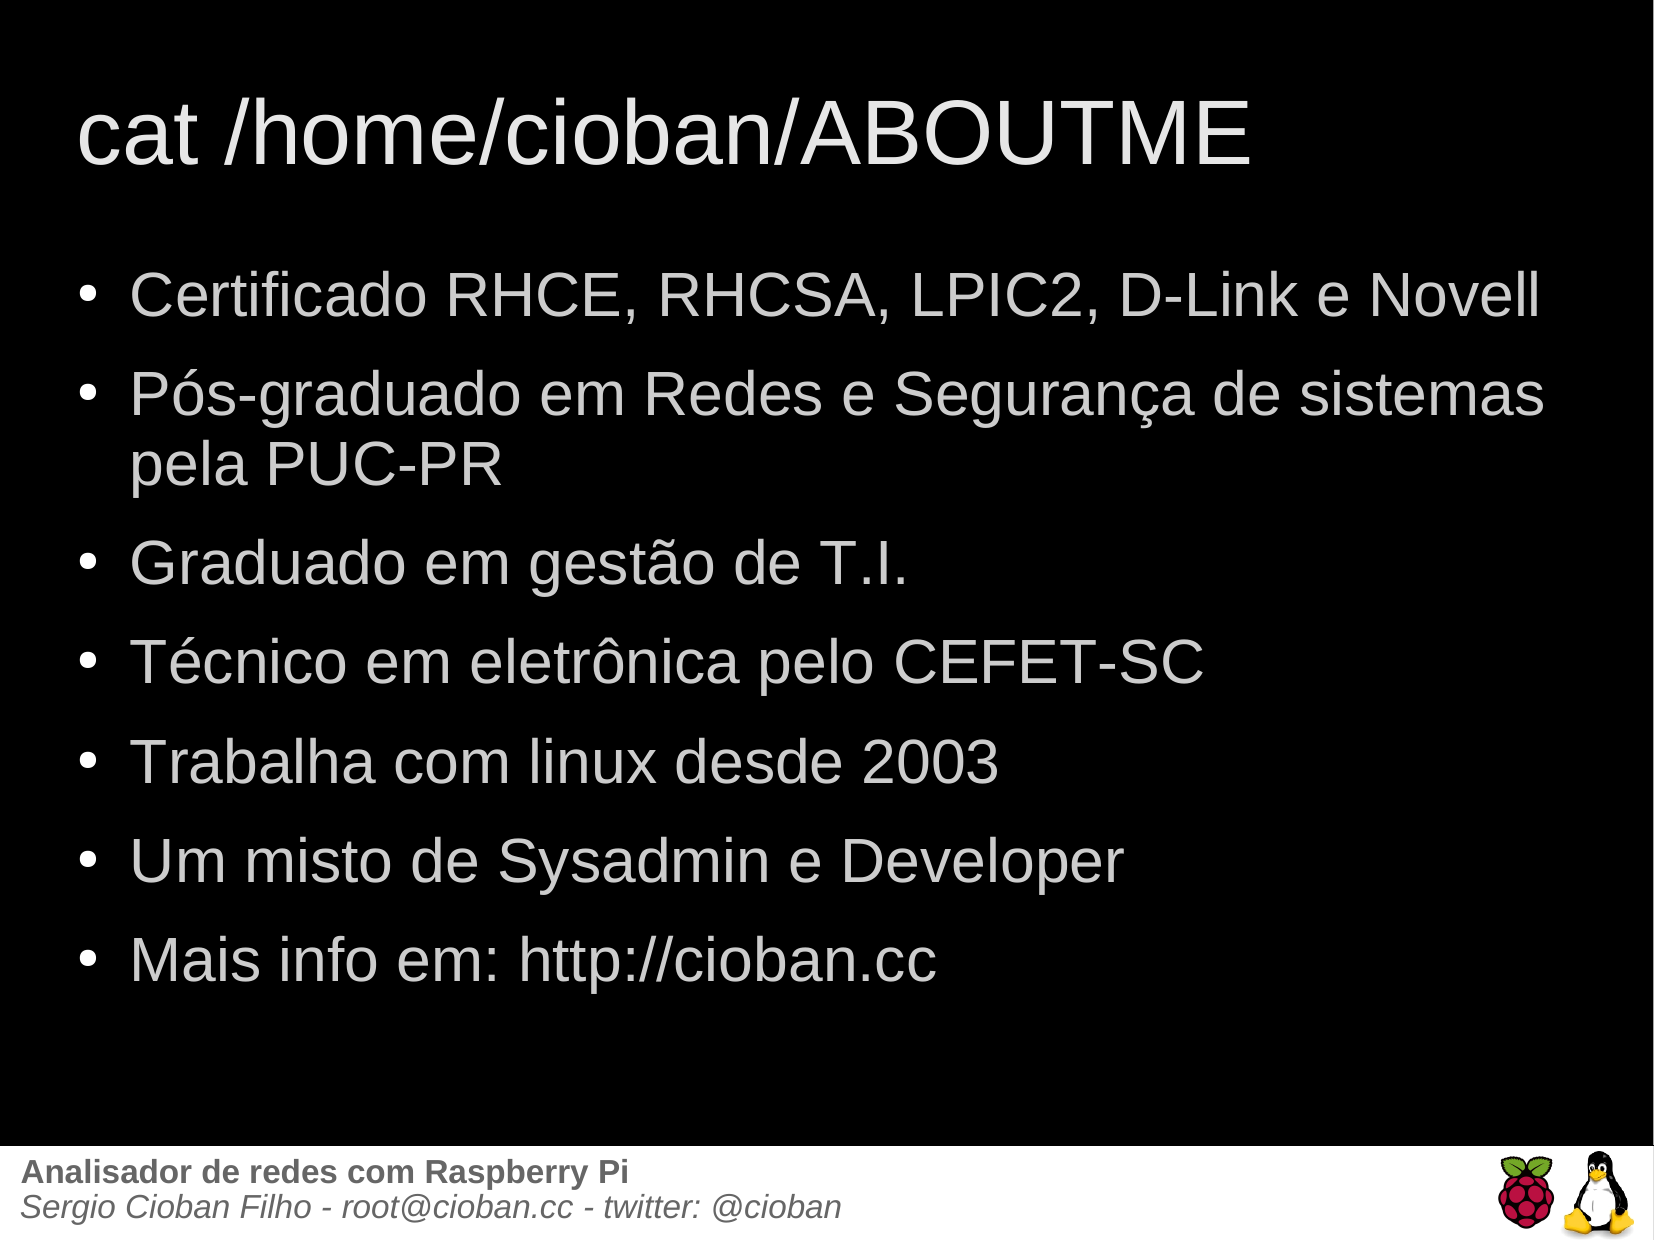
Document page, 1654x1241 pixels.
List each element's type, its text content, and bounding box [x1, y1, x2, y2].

picture [1476, 1147, 1634, 1240]
title cat /home/cioban/ABOUTME [76, 29, 1565, 237]
list Certificado RHCE, RHCSA, LPIC2, D-Link e Novell Pós-graduado em Redes e Segurança de sistemas pela PUC-PR Graduado em gestão de T.I. Técnico em eletrônica pelo CEFET-SC Trabalha com linux desde 2003 Um misto de Sysadmin e Developer Mais info em: http://cioban.cc [59, 259, 1548, 1095]
